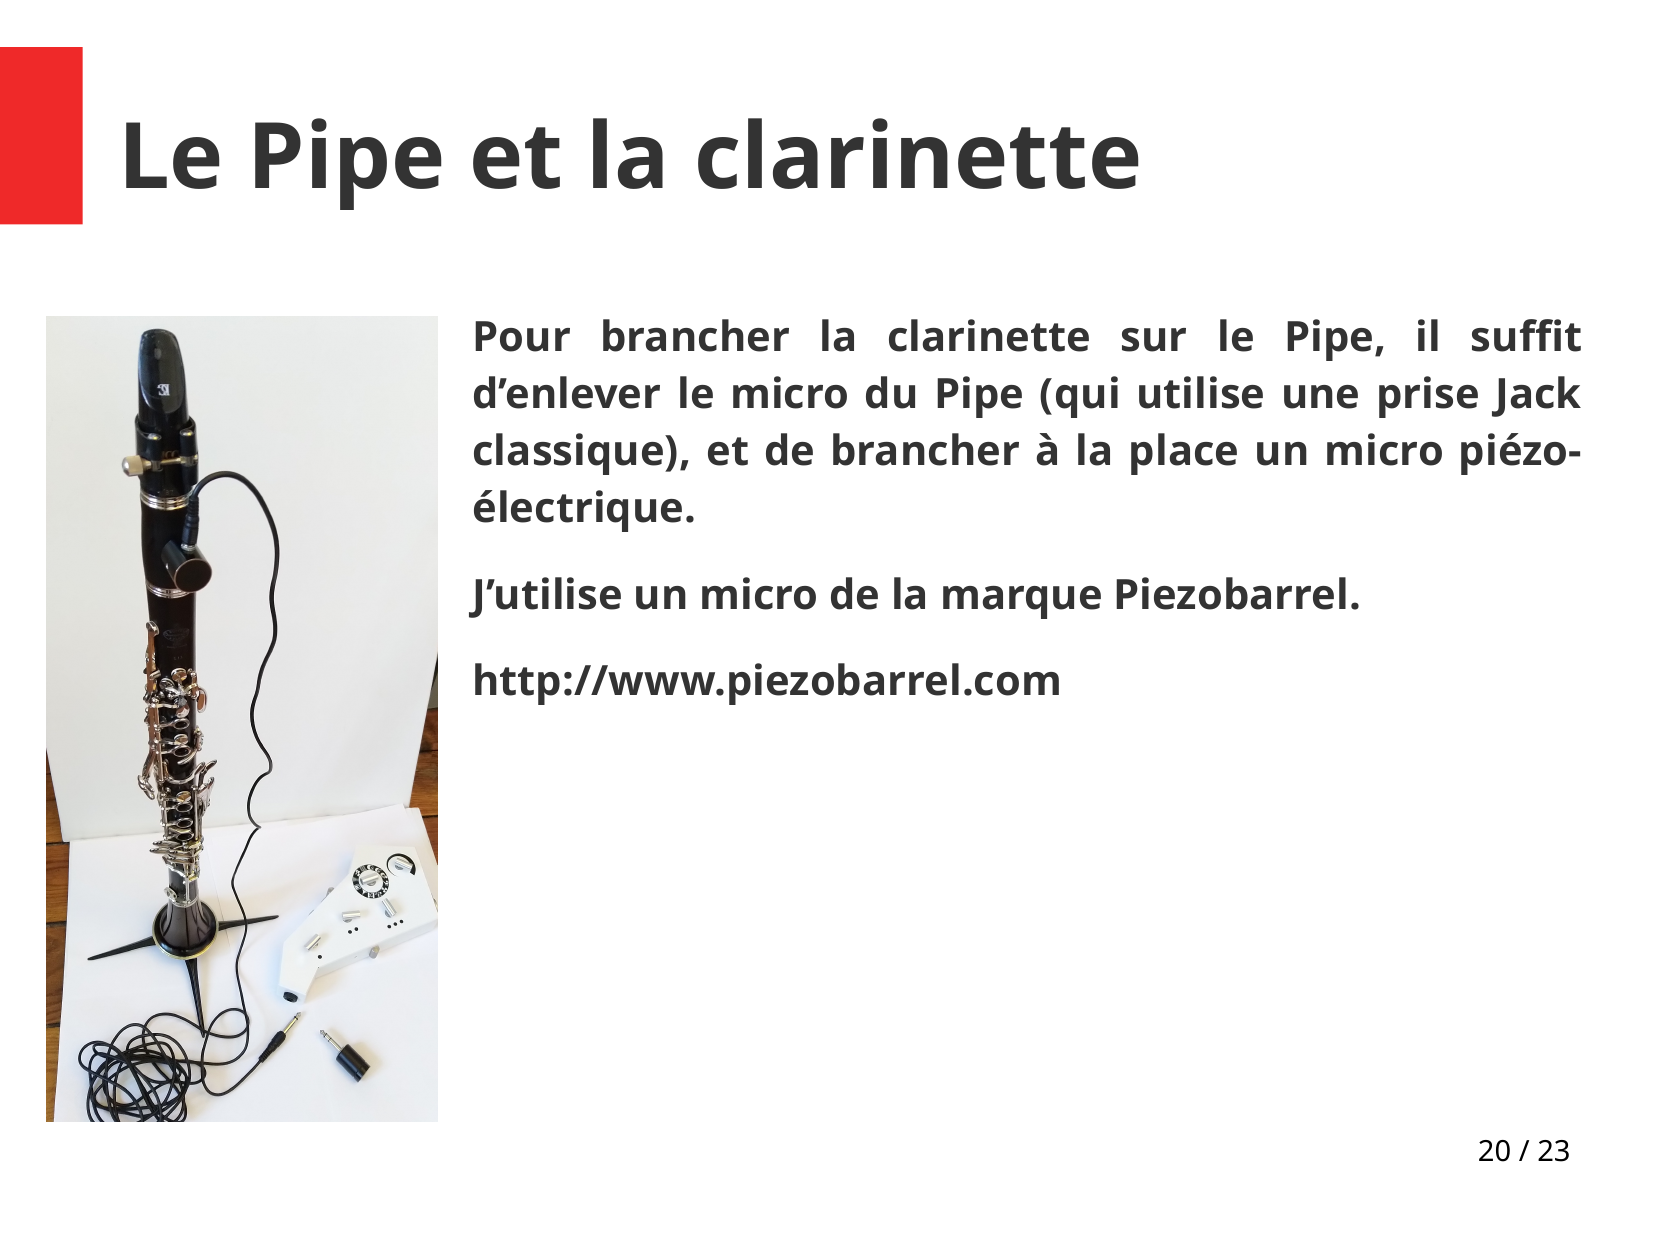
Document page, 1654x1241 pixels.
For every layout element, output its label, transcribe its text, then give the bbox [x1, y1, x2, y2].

picture [46, 316, 438, 1123]
list Pour brancher la clarinette sur le Pipe, il suffit d’enlever le micro du Pipe (qui utilise une prise Jack classique), et de brancher à la place un micro piézo-électrique. J’utilise un micro de la marque Piezobarrel. http://www.piezobarrel.com [472, 307, 1583, 1027]
title Le Pipe et la clarinette [118, 49, 1571, 257]
